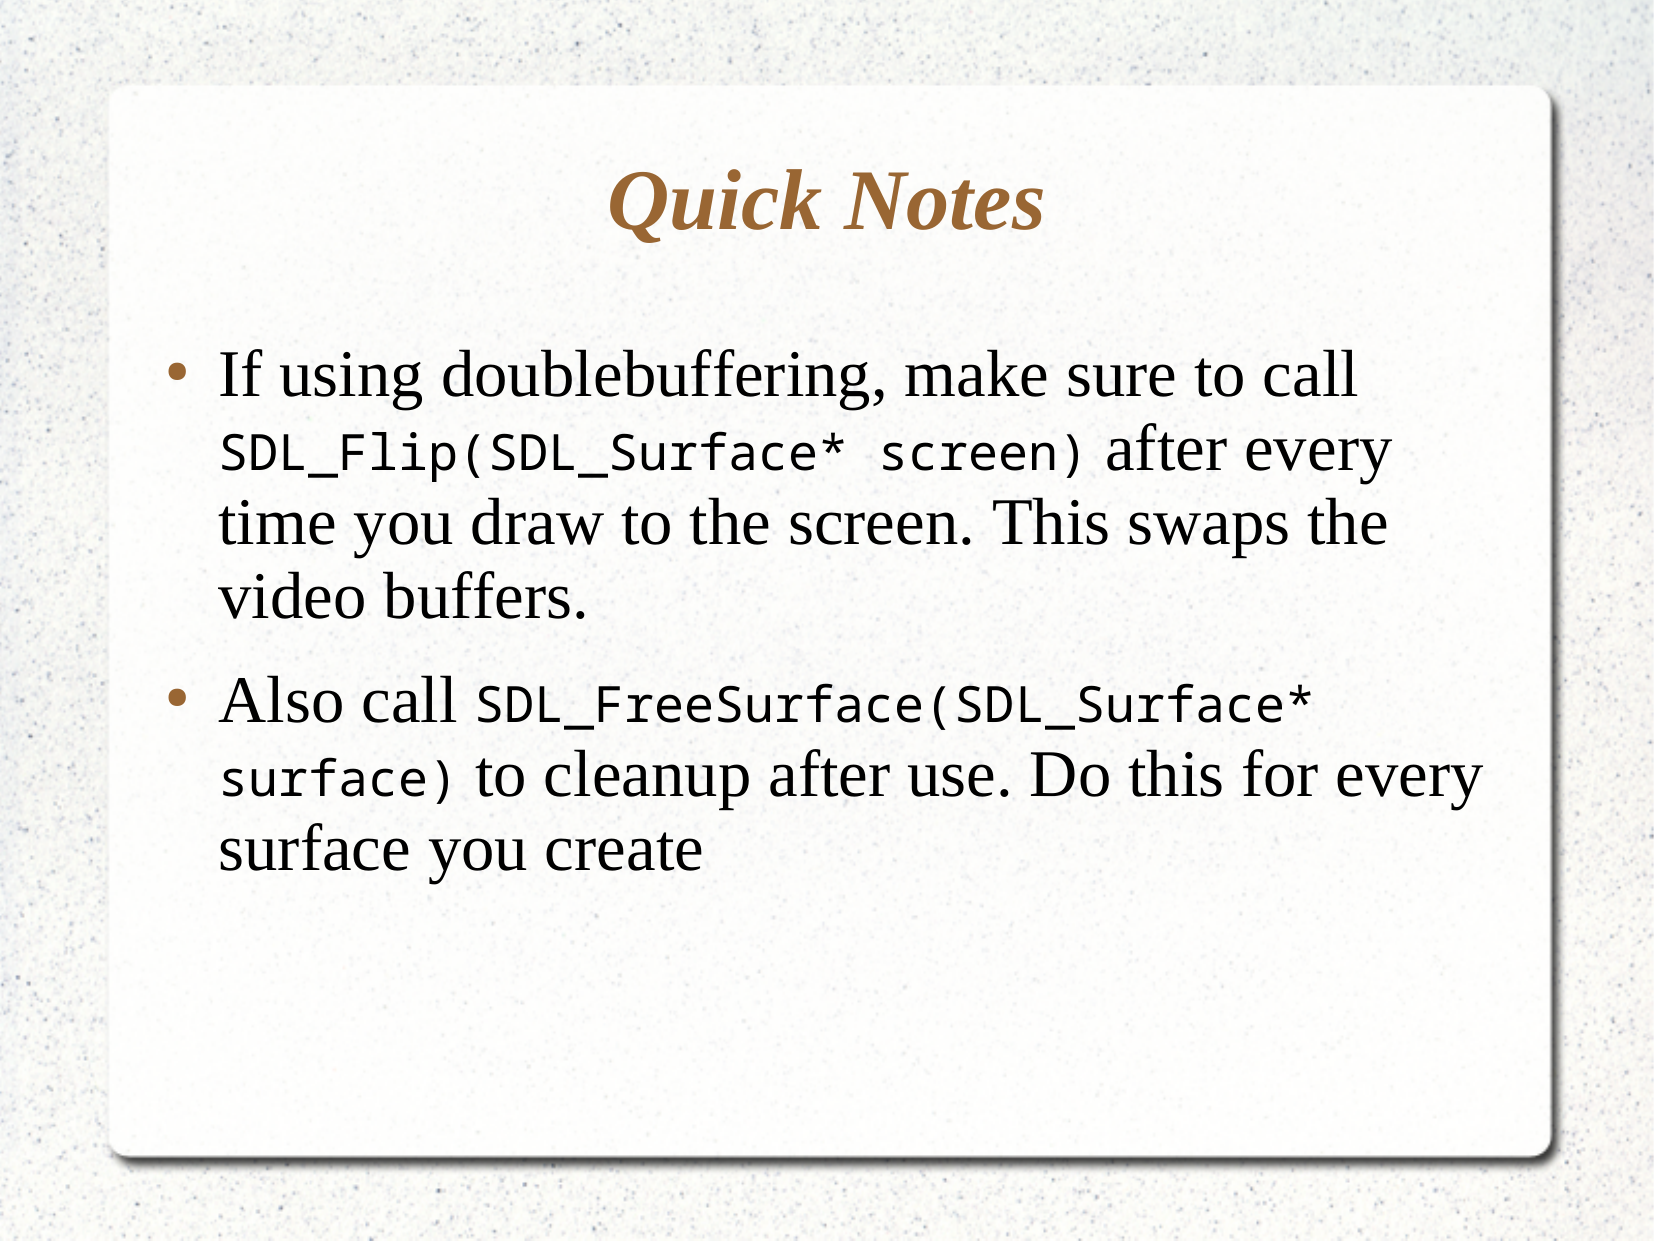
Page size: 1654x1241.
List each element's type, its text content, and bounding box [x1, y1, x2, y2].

title Quick Notes [118, 96, 1536, 304]
picture [0, 0, 1654, 1241]
list If using doublebuffering, make sure to call SDL_Flip(SDL_Surface* screen) after every time you draw to the screen. This swaps the video buffers. Also call SDL_FreeSurface(SDL_Surface* surface) to cleanup after use. Do this for every surface you create [147, 336, 1506, 987]
